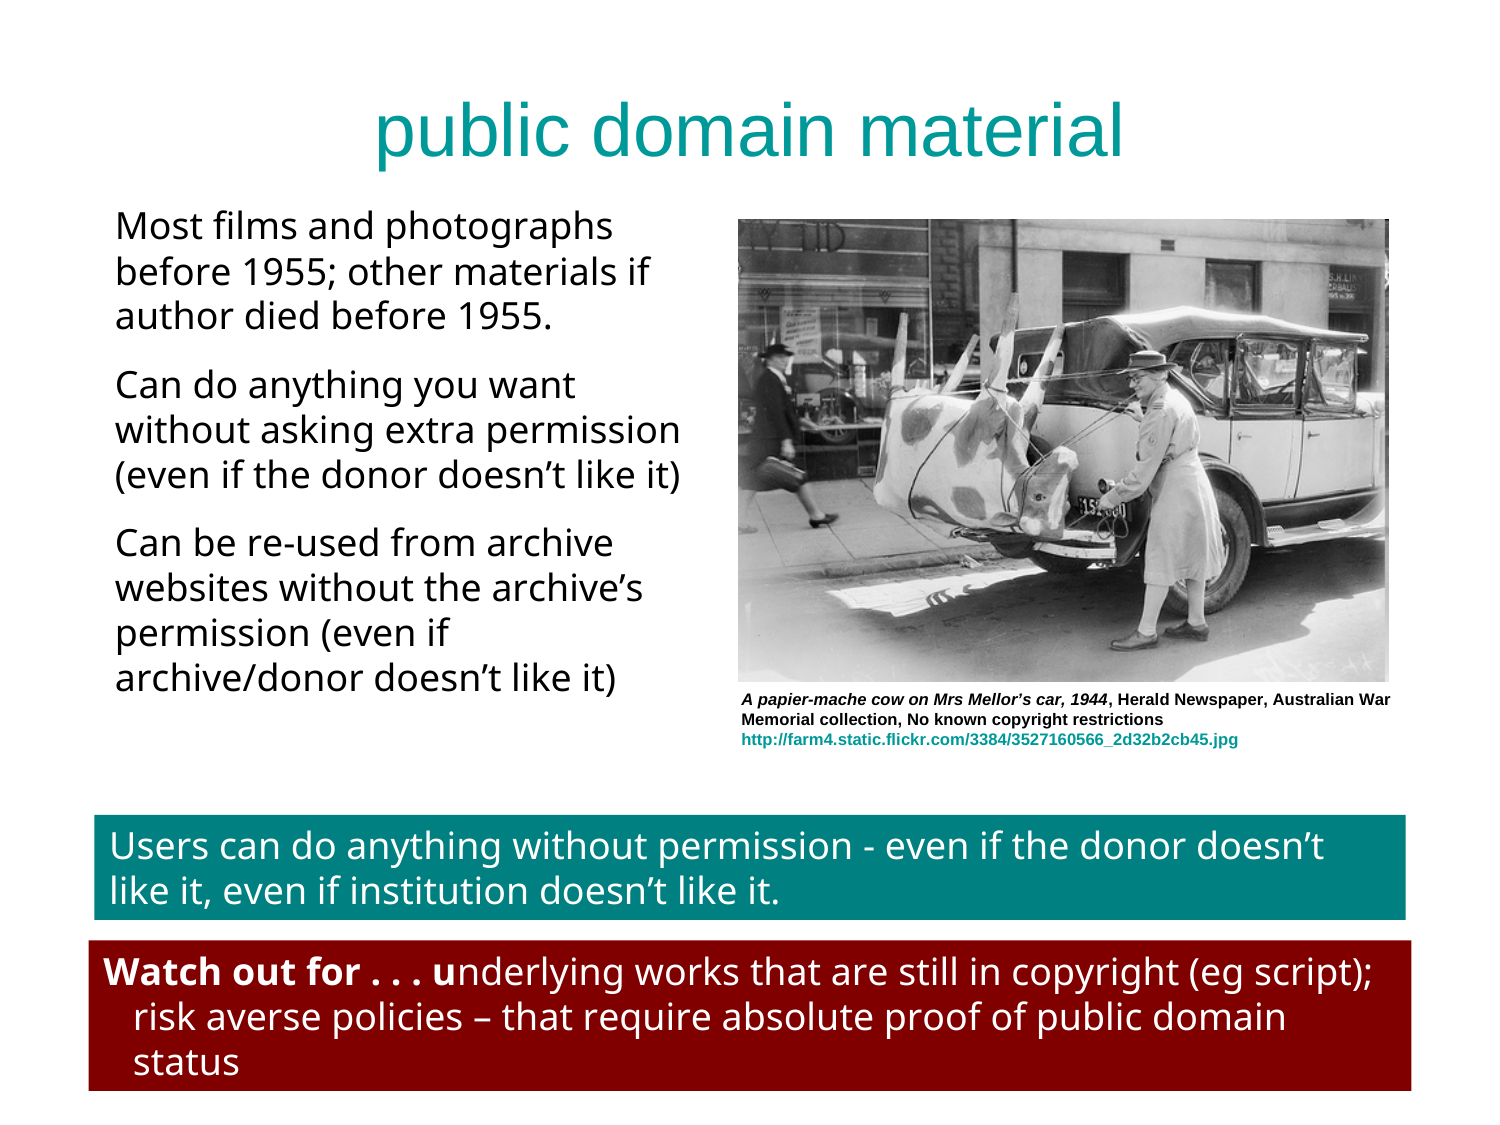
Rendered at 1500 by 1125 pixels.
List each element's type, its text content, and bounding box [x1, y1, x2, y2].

text_box Users can do anything without permission - even if the donor doesn’t like it, even if institution doesn’t like it. [94, 814, 1406, 920]
text_box A papier-mache cow on Mrs Mellor’s car, 1944, Herald Newspaper, Australian War Memorial collection, No known copyright restrictions http://farm4.static.flickr.com/3384/3527160566_2d32b2cb45.jpg [726, 681, 1447, 757]
text_box Watch out for . . . underlying works that are still in copyright (eg script); risk averse policies – that require absolute proof of public domain status [88, 940, 1412, 1091]
title public domain material [75, 45, 1426, 209]
picture [738, 219, 1389, 682]
text_box Most films and photographs before 1955; other materials if author died before 1955. Can do anything you want without asking extra permission (even if the donor doesn’t like it) Can be re-used from archive websites without the archive’s permission (even if archive/donor doesn’t like it) [100, 194, 703, 708]
